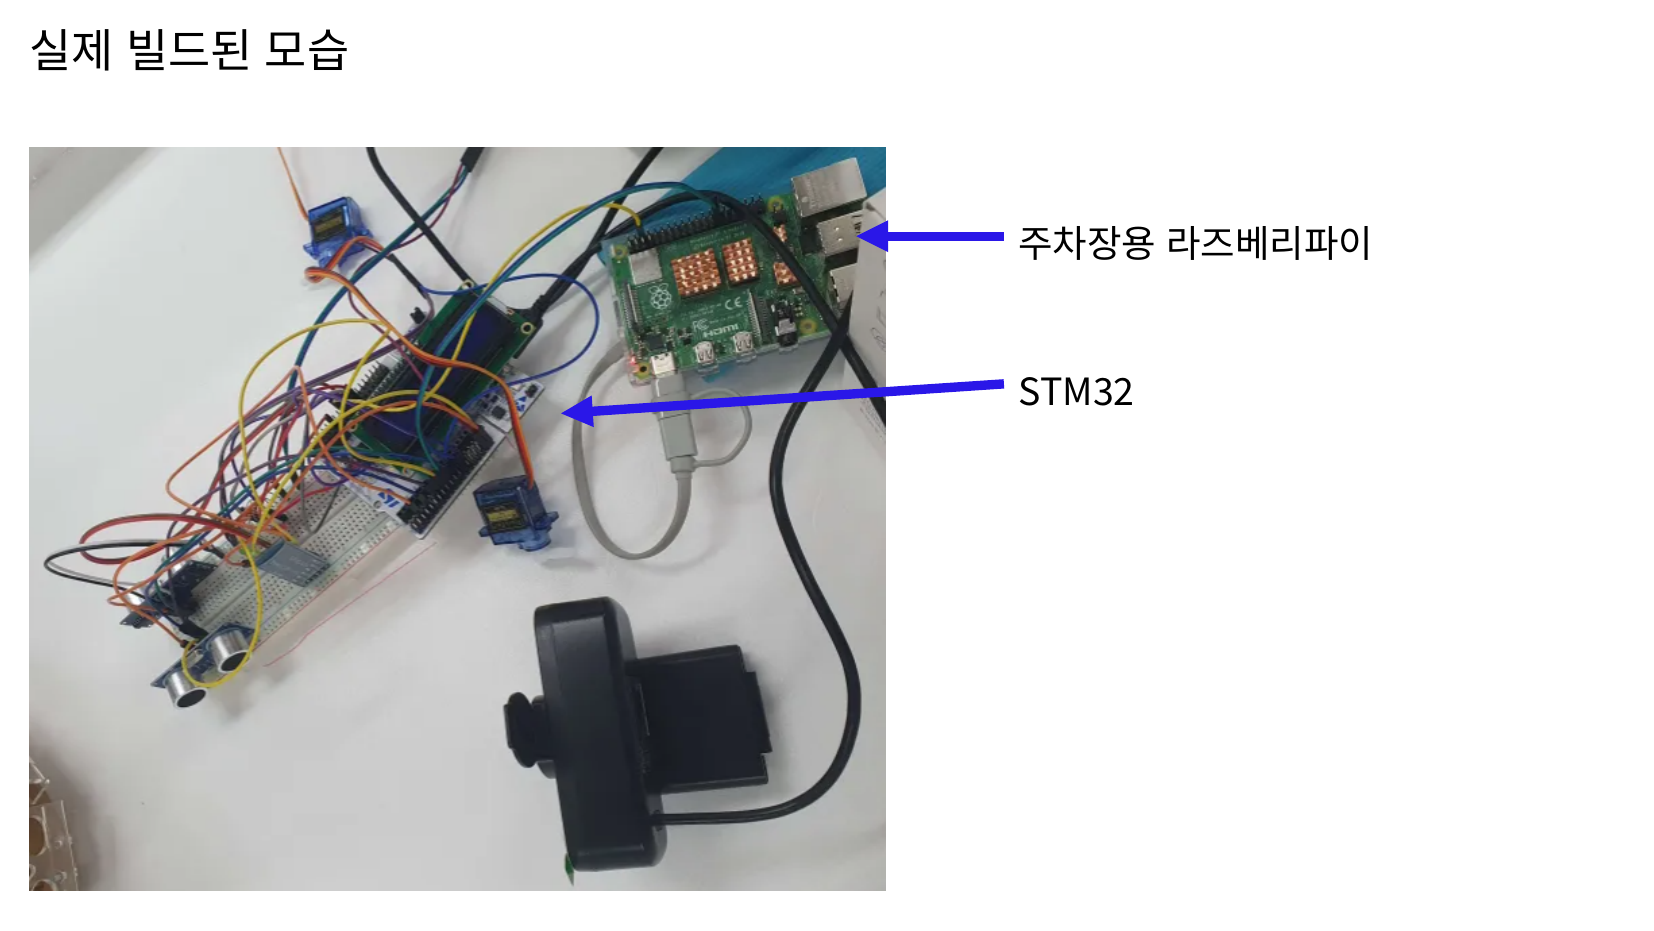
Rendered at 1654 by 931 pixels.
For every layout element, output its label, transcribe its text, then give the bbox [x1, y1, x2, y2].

title 실제 빌드된 모습 [29, 6, 621, 89]
text_box STM32 [1003, 354, 1150, 424]
text_box 주차장용 라즈베리파이 [1003, 206, 1389, 276]
picture [29, 147, 886, 891]
